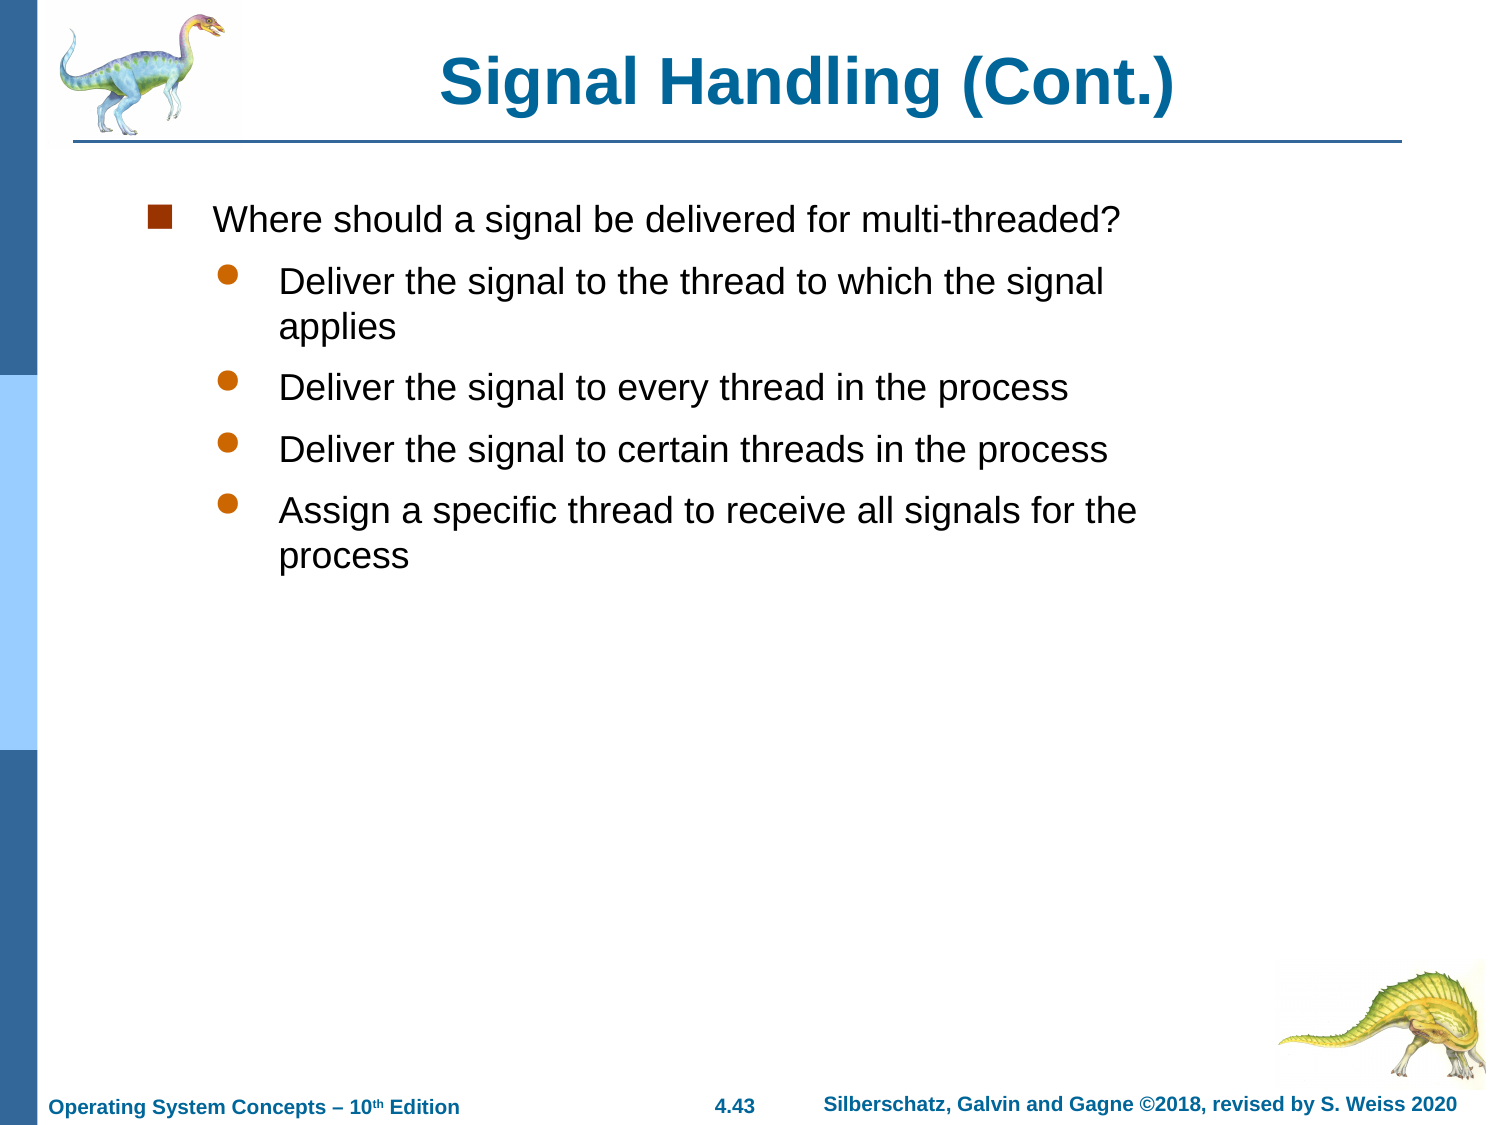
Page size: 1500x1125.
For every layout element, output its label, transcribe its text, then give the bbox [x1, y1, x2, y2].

picture [1275, 959, 1486, 1090]
title Signal Handling (Cont.) [191, 31, 1426, 126]
picture [46, 0, 243, 149]
picture [1140, 1096, 1148, 1101]
list Where should a signal be delivered for multi-threaded? Deliver the signal to the thread to which the signal applies Deliver the signal to every thread in the process Deliver the signal to certain threads in the process Assign a specific thread to receive all signals for the process [135, 187, 1242, 1034]
